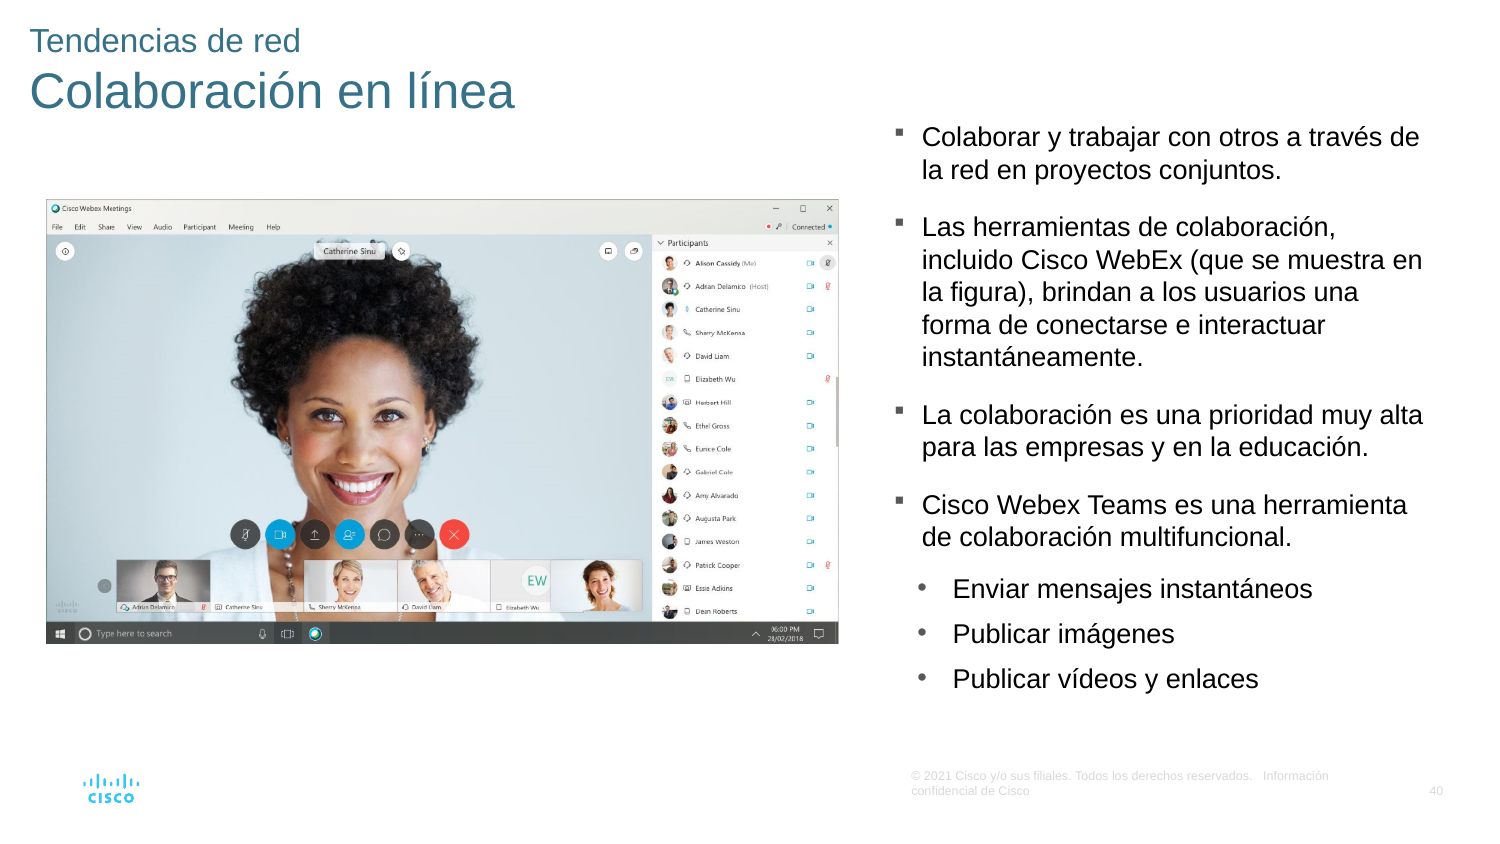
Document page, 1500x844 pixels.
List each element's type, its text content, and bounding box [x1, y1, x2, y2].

picture [45, 197, 839, 644]
title Tendencias de red Colaboración en línea [14, 6, 772, 131]
list Colaborar y trabajar con otros a través de la red en proyectos conjuntos. Las herramientas de colaboración, incluido Cisco WebEx (que se muestra en la figura), brindan a los usuarios una forma de conectarse e interactuar instantáneamente. La colaboración es una prioridad muy alta para las empresas y en la educación. Cisco Webex Teams es una herramienta de colaboración multifuncional. Enviar mensajes instantáneos Publicar imágenes Publicar vídeos y enlaces [878, 112, 1458, 729]
